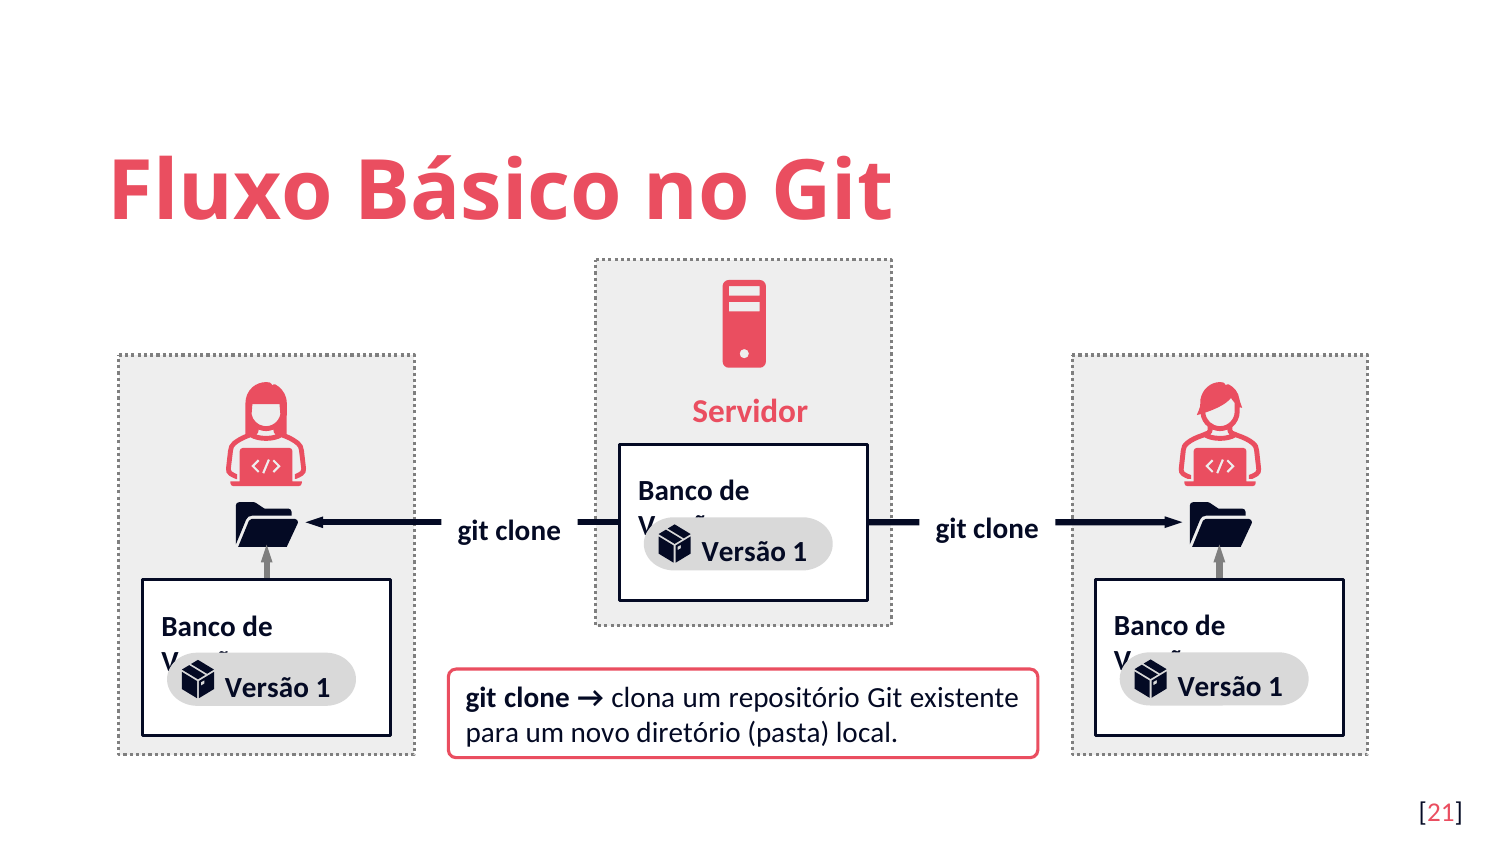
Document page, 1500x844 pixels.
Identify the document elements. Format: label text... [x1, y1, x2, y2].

picture [1160, 370, 1280, 564]
text_box git clone → clona um repositório Git existente para um novo diretório (pasta) local. [448, 669, 1038, 758]
text_box [119, 355, 414, 755]
text_box Fluxo Básico no Git [92, 106, 1404, 245]
text_box Banco de Versões [1099, 591, 1344, 645]
picture [1126, 654, 1175, 703]
slide_number [21] [1403, 779, 1494, 844]
text_box Versão 1 [1119, 662, 1126, 696]
picture [206, 370, 326, 564]
text_box [596, 260, 891, 373]
text_box [596, 423, 891, 626]
picture [651, 519, 699, 568]
text_box git clone [441, 496, 578, 550]
text_box git clone [919, 494, 1056, 548]
text_box Banco de Versões [146, 592, 391, 646]
text_box [1072, 355, 1367, 755]
text_box Servidor [596, 373, 892, 423]
text_box Versão 1 [643, 526, 651, 562]
text_box Versão 1 [183, 652, 356, 706]
text_box Versão 1 [661, 517, 833, 571]
text_box Versão 1 [167, 662, 174, 697]
picture [174, 655, 222, 703]
text_box Banco de Versões [623, 456, 868, 510]
picture [718, 275, 770, 372]
text_box Versão 1 [1137, 652, 1309, 706]
